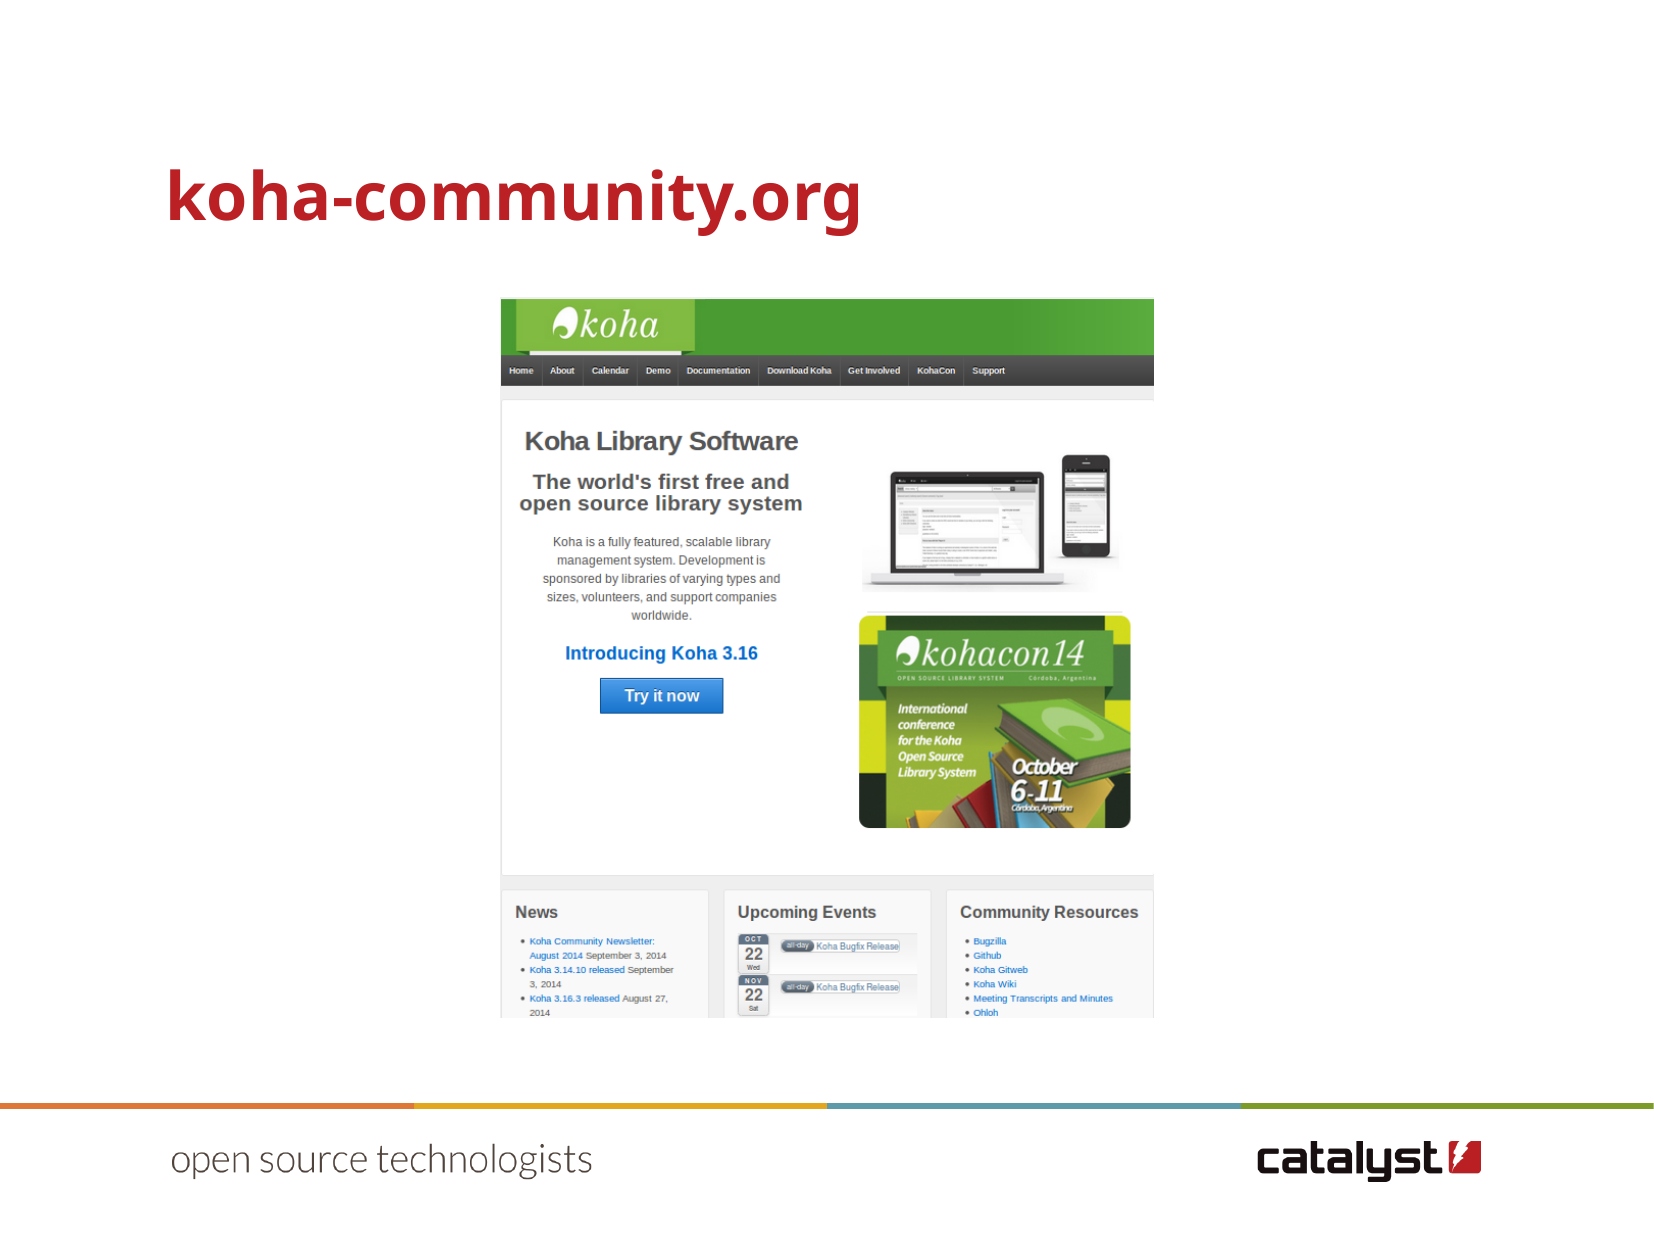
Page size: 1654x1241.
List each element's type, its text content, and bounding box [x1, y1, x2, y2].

picture [0, 1103, 1654, 1182]
title koha-community.org [165, 90, 1489, 298]
picture [500, 297, 1154, 1018]
